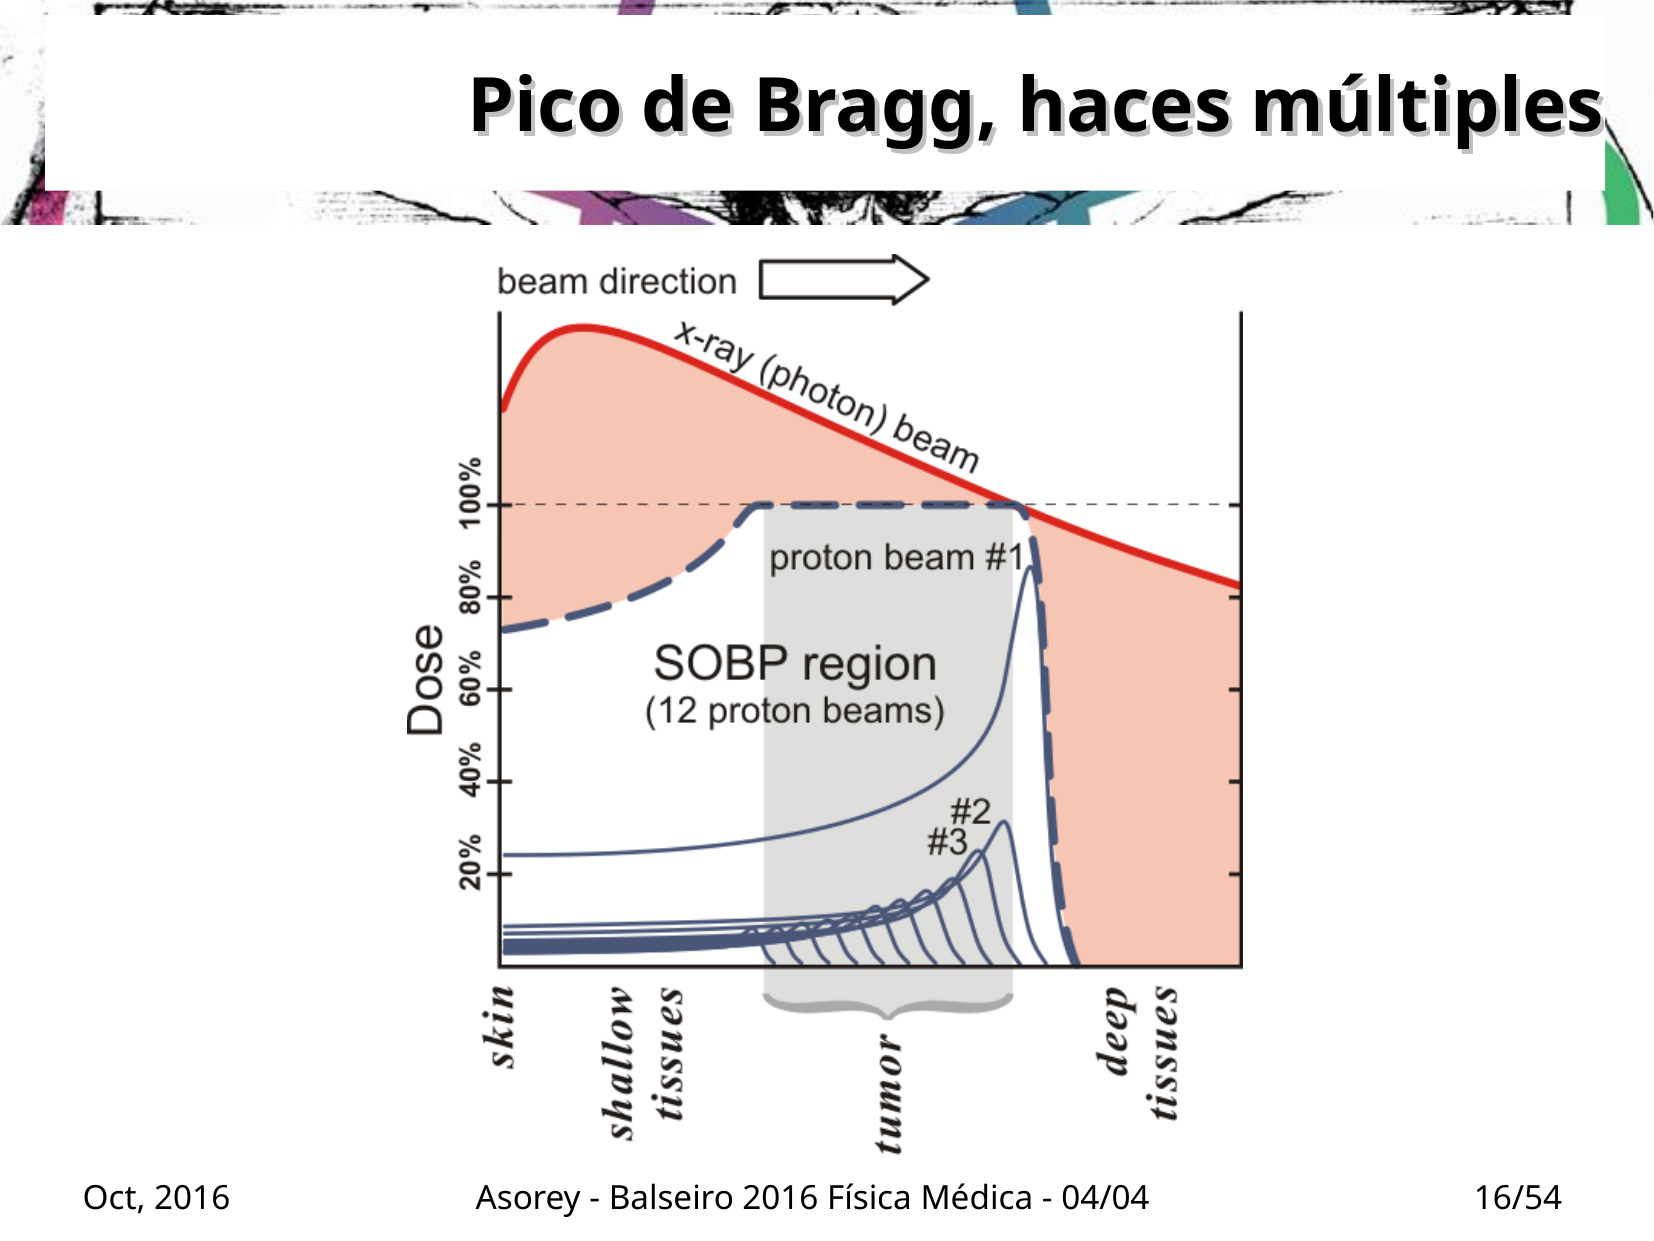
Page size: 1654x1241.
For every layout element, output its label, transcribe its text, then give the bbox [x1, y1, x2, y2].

picture [0, 0, 1654, 225]
picture [407, 254, 1243, 1156]
title Pico de Bragg, haces múltiples [45, 15, 1606, 191]
